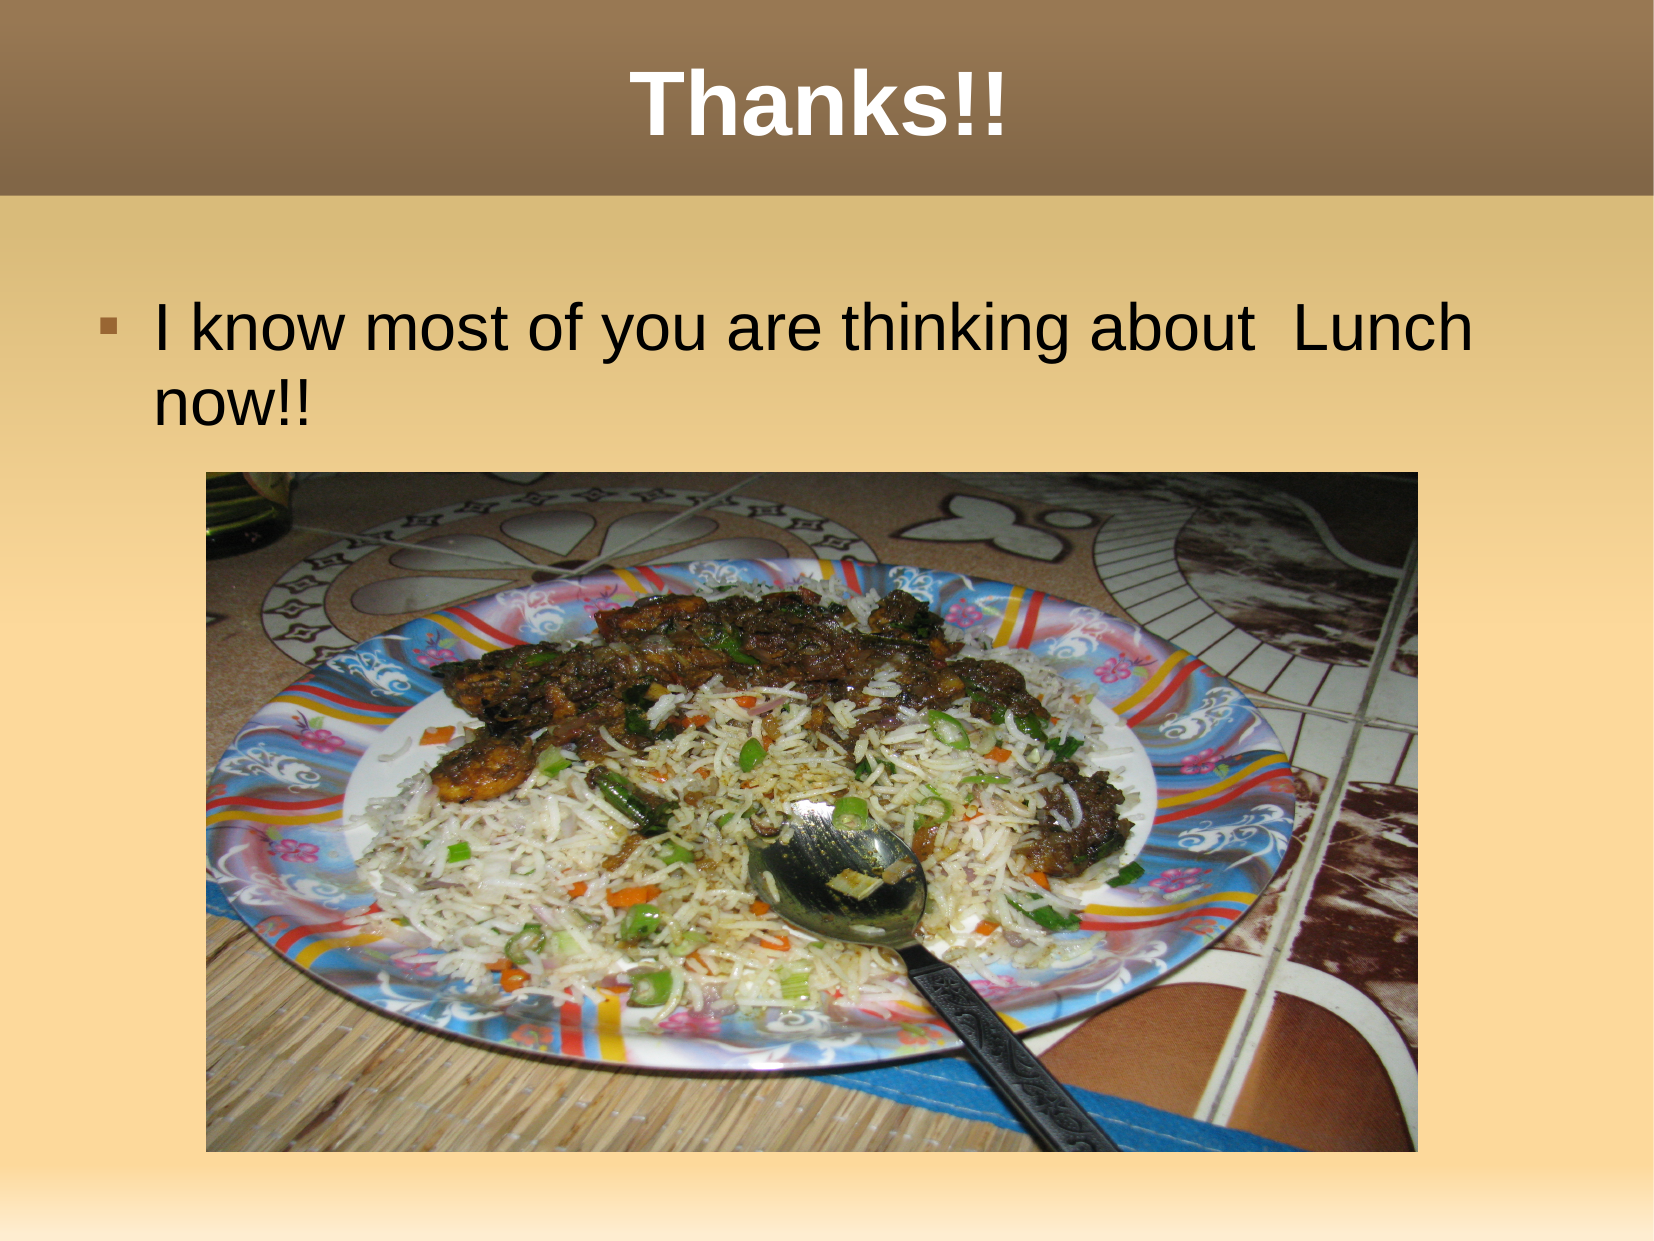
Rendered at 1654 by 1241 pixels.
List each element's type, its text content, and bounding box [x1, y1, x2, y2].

picture [0, 0, 1654, 1241]
title Thanks!! [76, 7, 1565, 200]
list I know most of you are thinking about Lunch now!! [82, 290, 1571, 1094]
